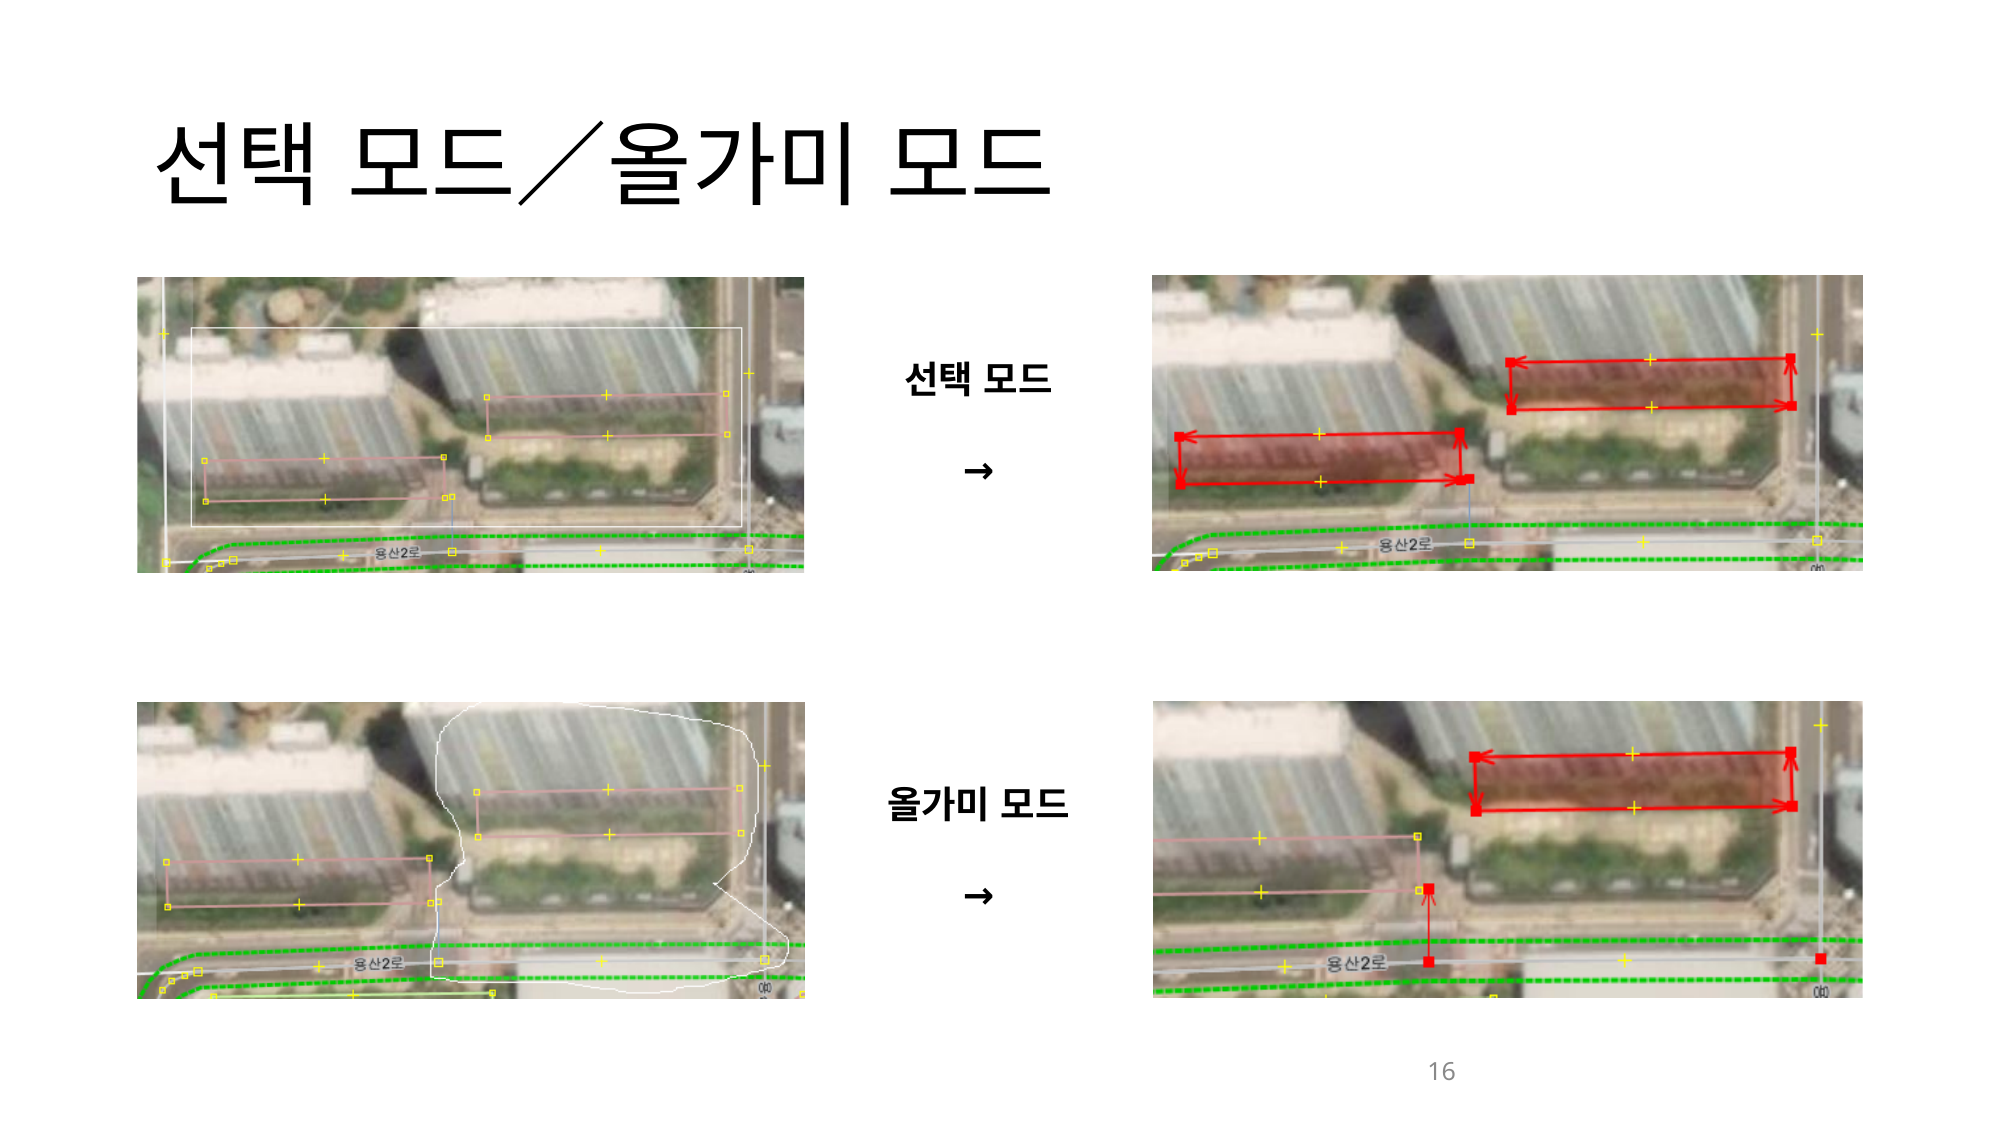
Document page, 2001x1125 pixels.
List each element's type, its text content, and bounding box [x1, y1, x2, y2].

title 선택 모드／올가미 모드 [137, 59, 1863, 278]
text_box 올가미 모드 → [875, 773, 1083, 926]
picture [137, 702, 805, 999]
picture [137, 277, 805, 573]
picture [1152, 275, 1863, 571]
picture [1153, 701, 1863, 998]
text_box <숫자> [1412, 1042, 1863, 1103]
text_box 선택 모드 → [891, 348, 1066, 500]
